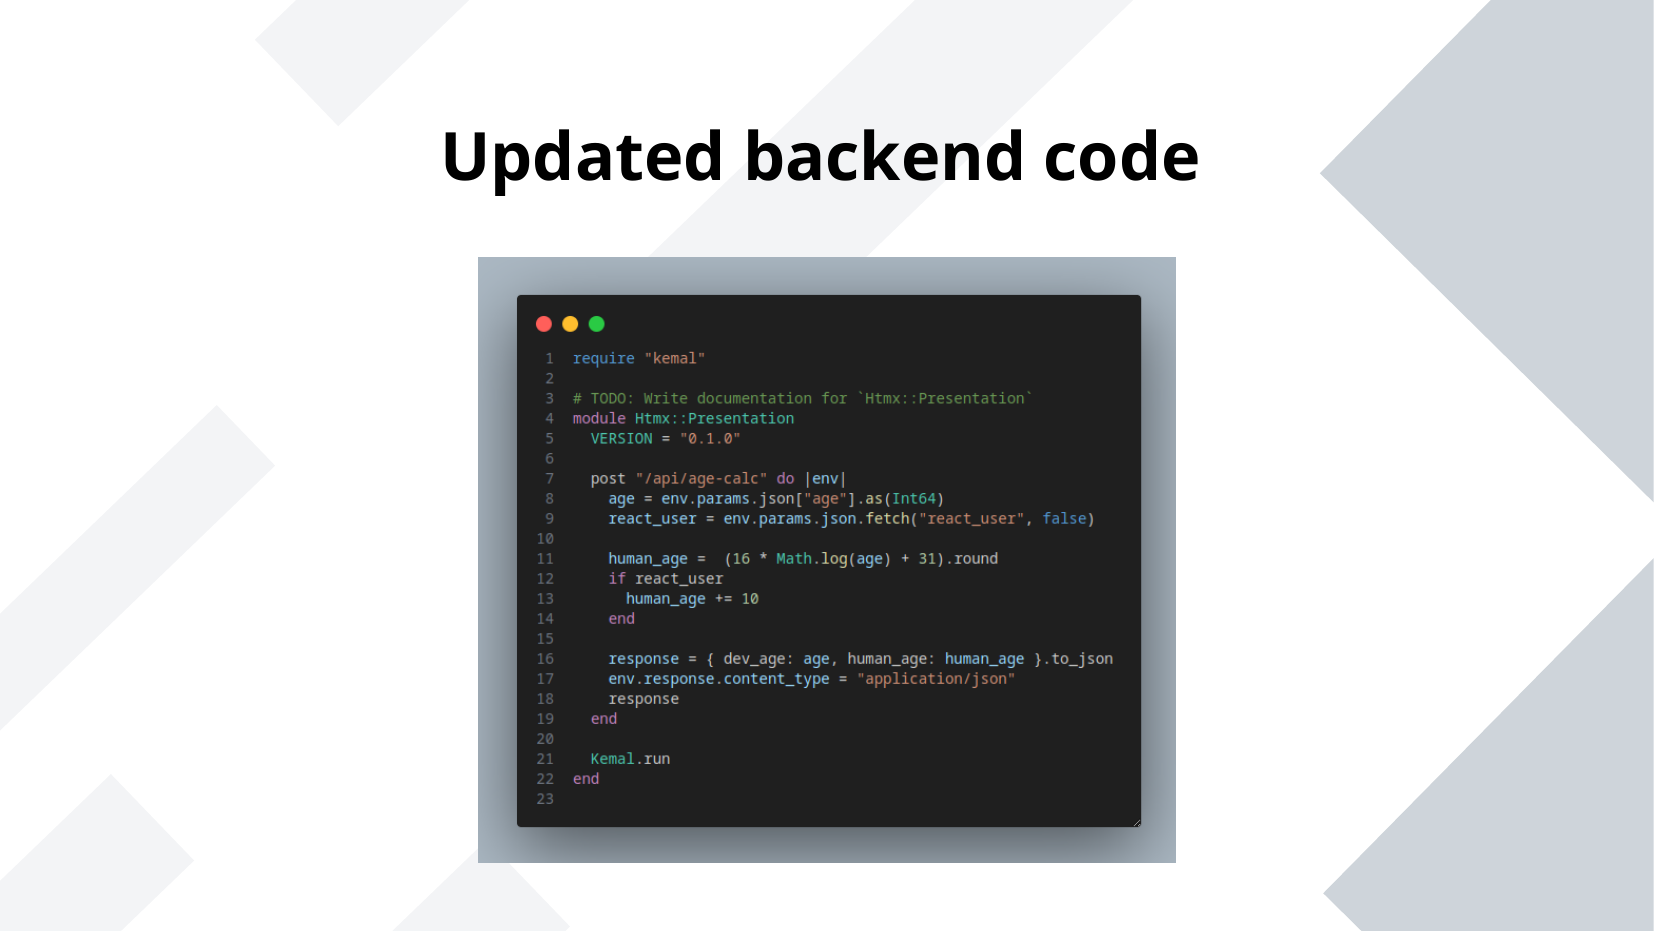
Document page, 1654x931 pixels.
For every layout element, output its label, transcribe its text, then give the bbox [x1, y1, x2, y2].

picture [478, 257, 1176, 863]
title Updated backend code [76, 76, 1565, 233]
